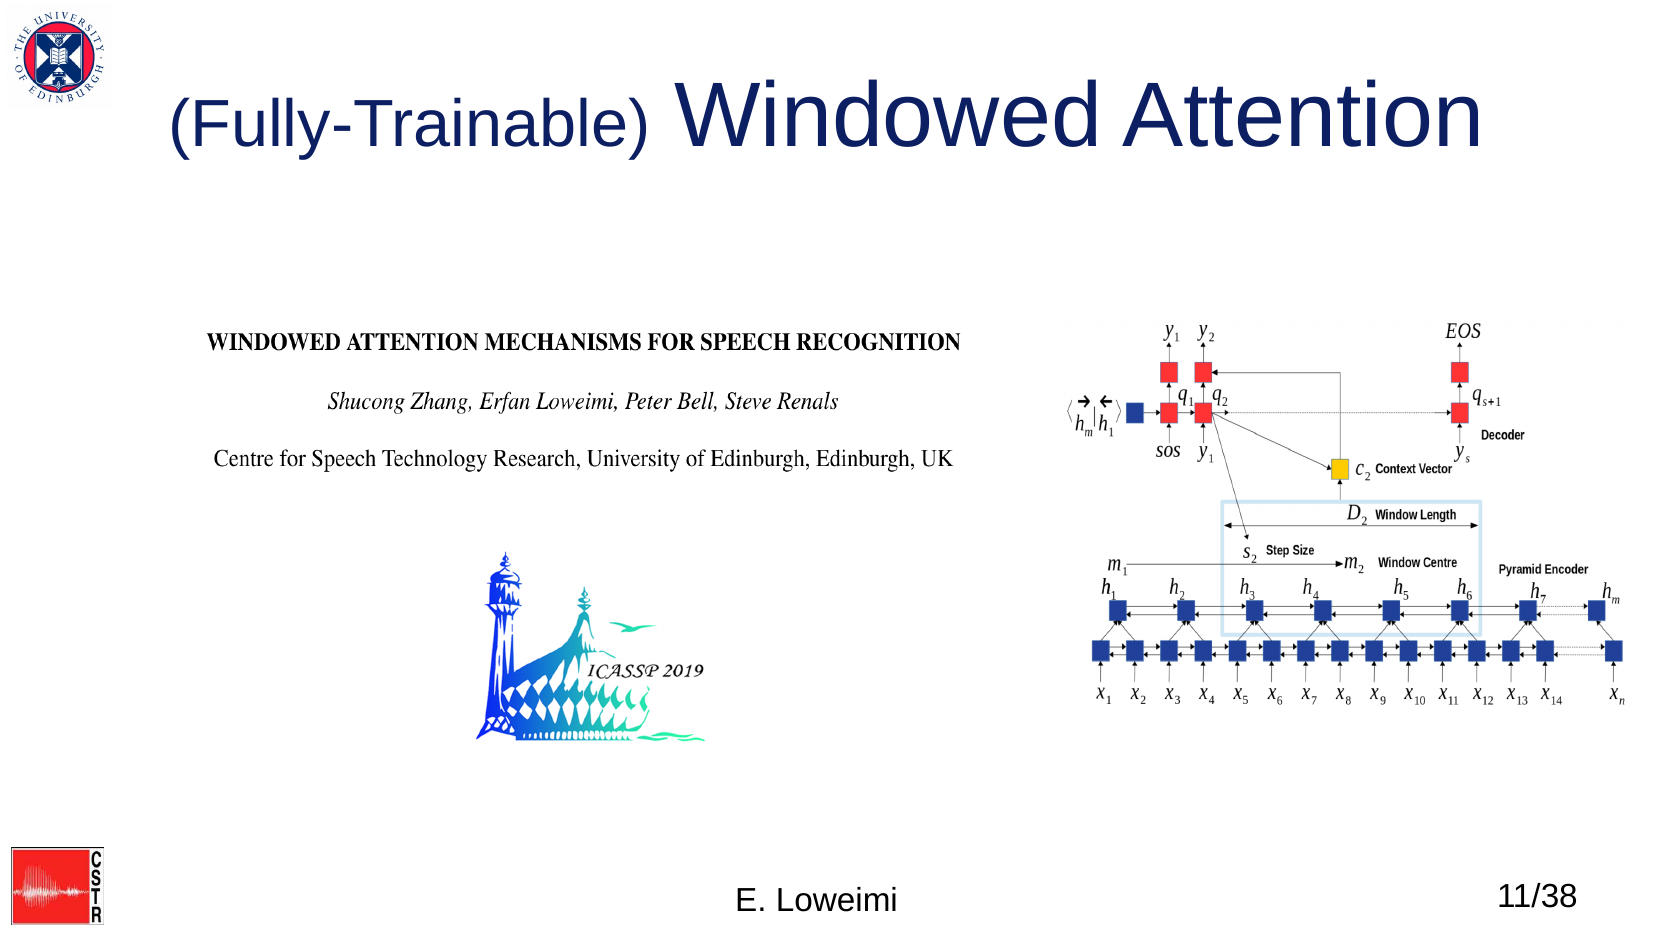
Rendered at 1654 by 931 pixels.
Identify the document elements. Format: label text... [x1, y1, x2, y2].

picture [188, 307, 993, 507]
picture [11, 847, 104, 925]
picture [474, 550, 709, 745]
picture [6, 4, 112, 110]
text_box 11/38 [1482, 870, 1625, 928]
title (Fully-Trainable) Windowed Attention [82, 37, 1571, 193]
text_box E. Loweimi [720, 874, 934, 931]
picture [1058, 320, 1630, 709]
